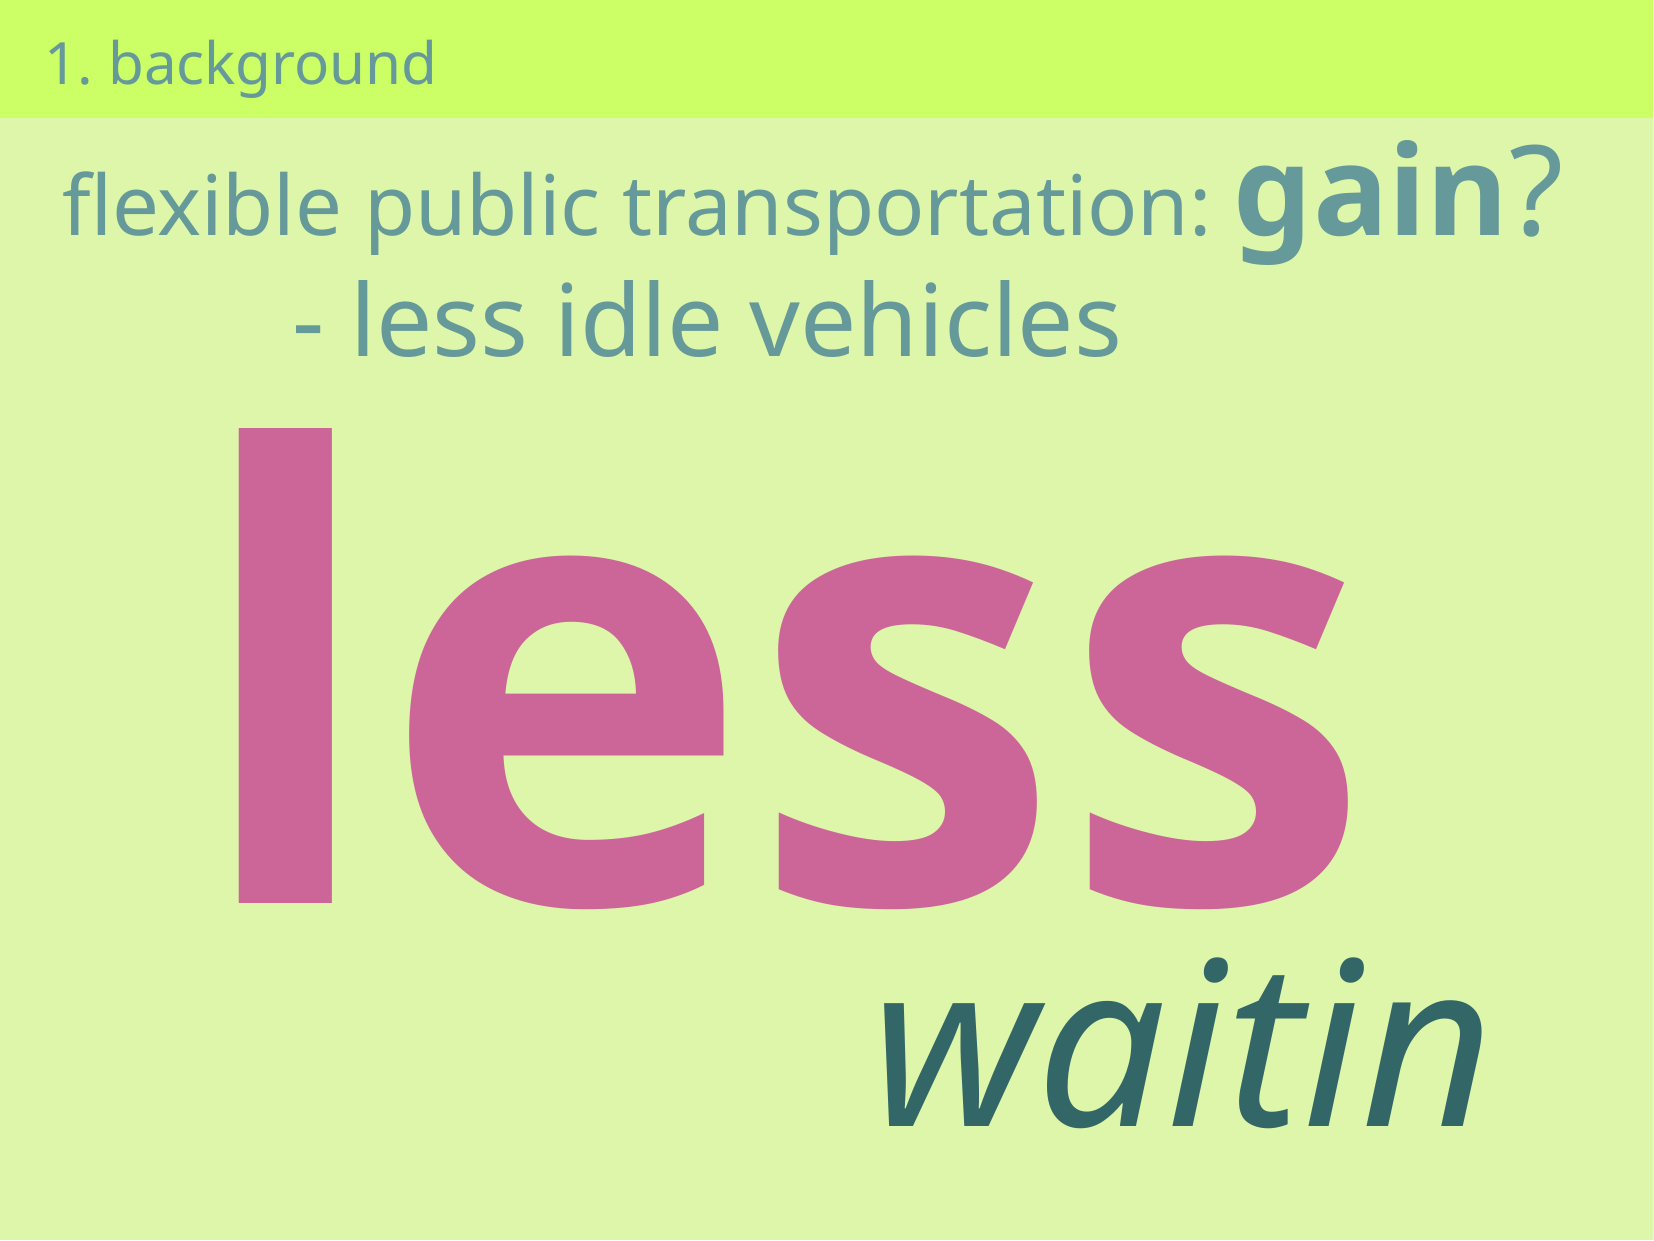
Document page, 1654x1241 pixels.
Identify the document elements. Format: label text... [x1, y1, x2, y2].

text_box [0, 118, 1654, 1241]
text_box - less idle vehicles [277, 242, 1069, 410]
text_box 1. background [29, 14, 403, 119]
text_box waiting [856, 873, 1619, 1238]
text_box flexible public transportation: gain? [47, 94, 1400, 300]
text_box less [175, 300, 1284, 1194]
